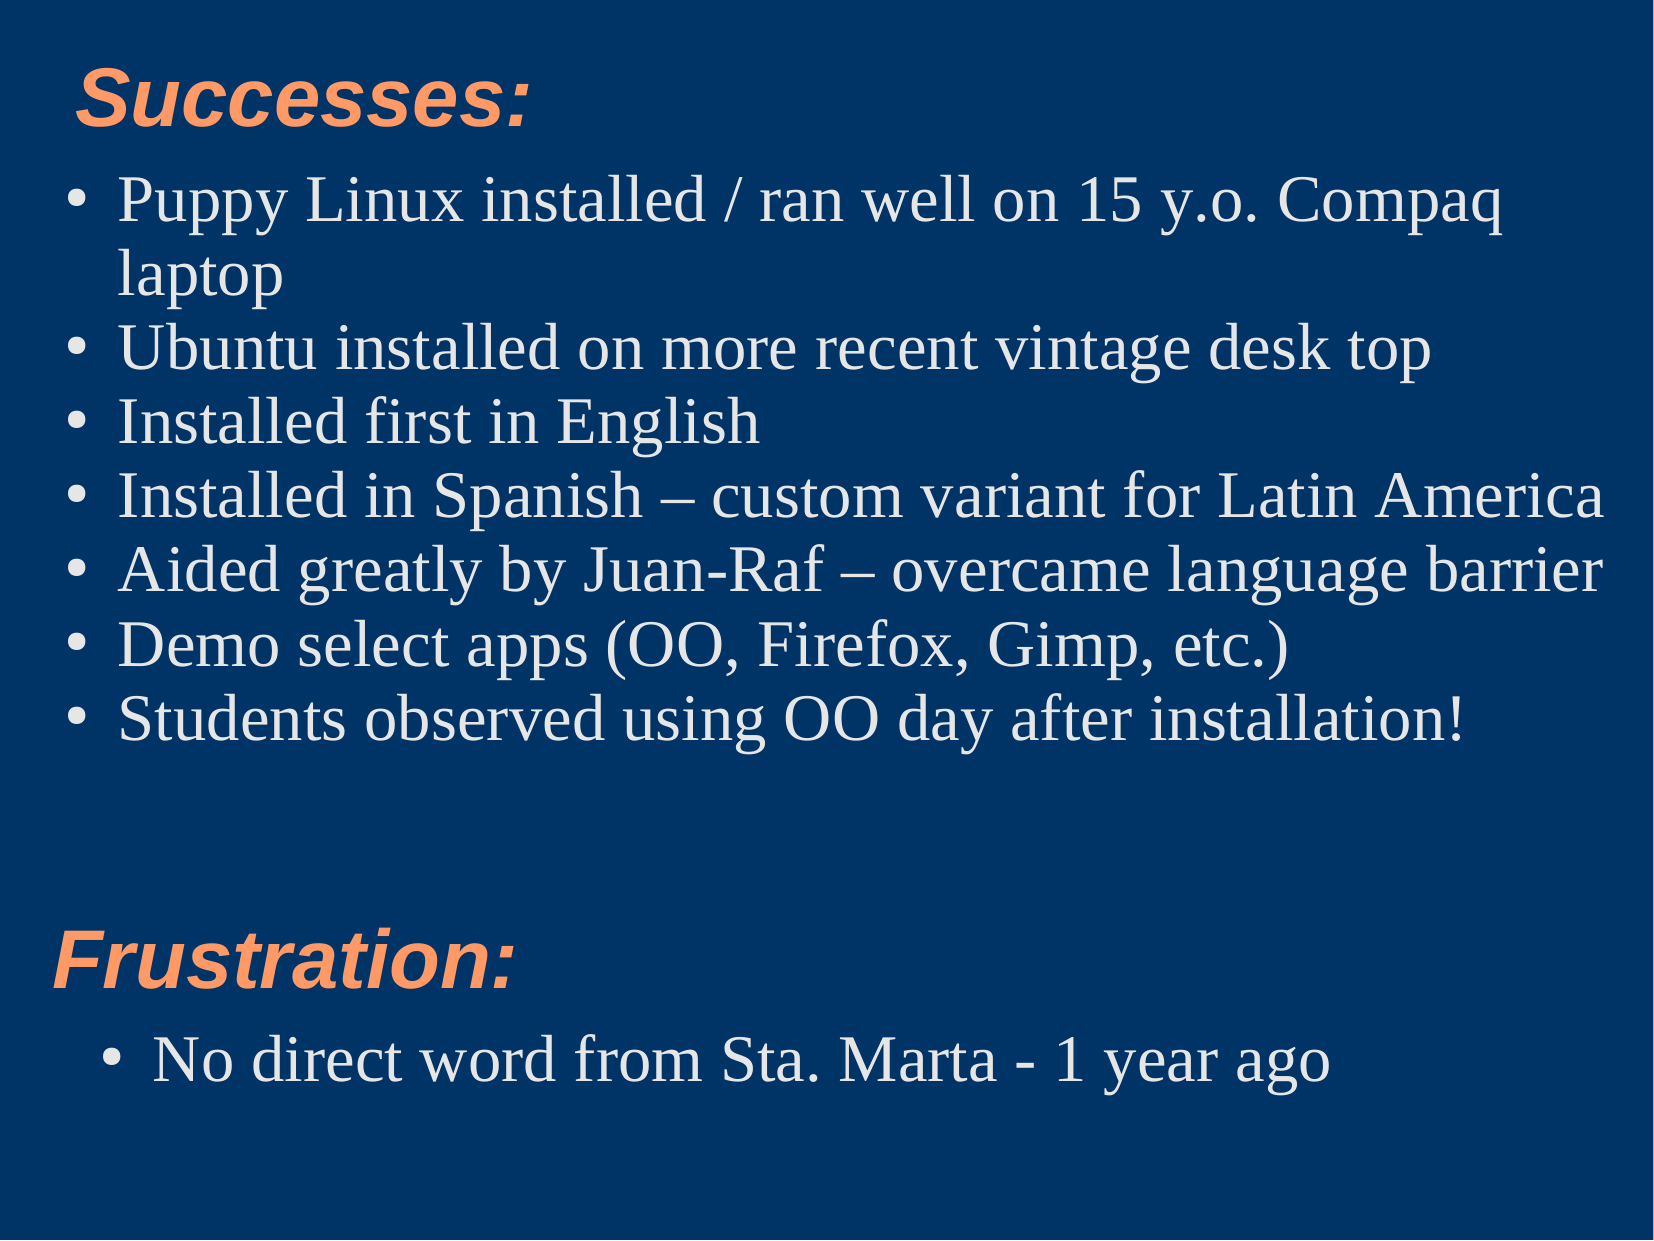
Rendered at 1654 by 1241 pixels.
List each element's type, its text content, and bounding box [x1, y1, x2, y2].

title Frustration: [52, 897, 630, 1023]
list Puppy Linux installed / ran well on 15 y.o. Compaq laptop Ubuntu installed on more recent vintage desk top Installed first in English Installed in Spanish – custom variant for Latin America Aided greatly by Juan-Raf – overcame language barrier Demo select apps (OO, Firefox, Gimp, etc.) Students observed using OO day after installation! [47, 162, 1627, 916]
title Successes: [75, 35, 631, 161]
list No direct word from Sta. Marta - 1 year ago [82, 1021, 1654, 1162]
